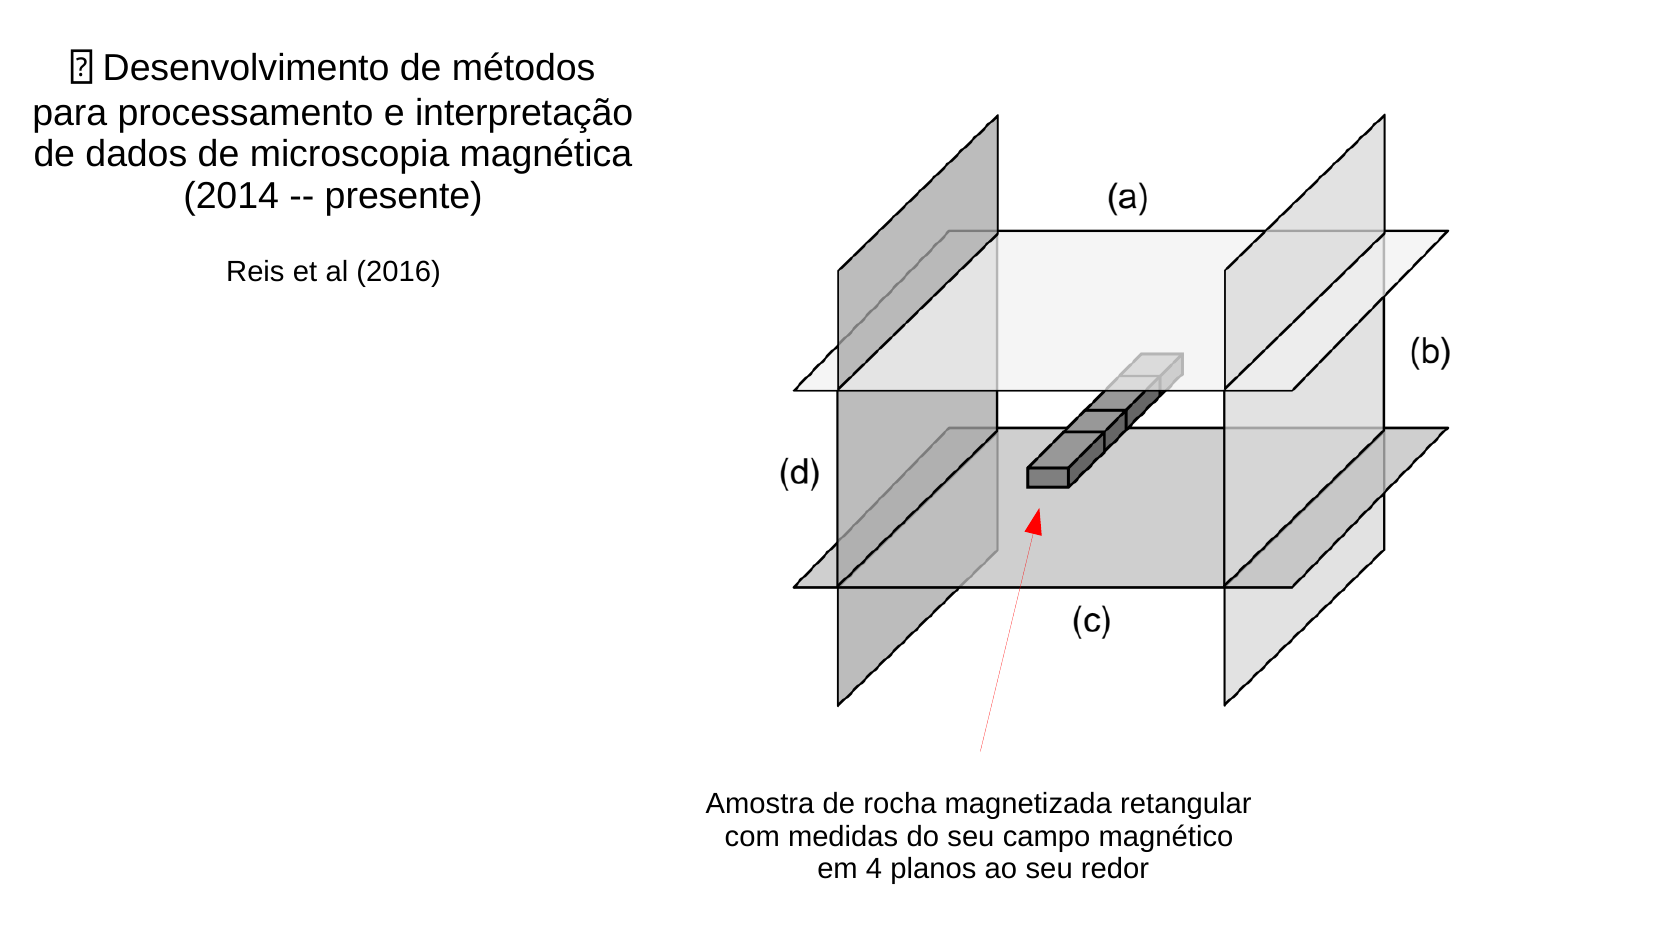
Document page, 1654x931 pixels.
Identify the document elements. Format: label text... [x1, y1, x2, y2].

text_box ⍰ Desenvolvimento de métodos para processamento e interpretação de dados de microscopia magnética (2014 -- presente) [17, 32, 650, 314]
picture [679, 82, 1572, 752]
text_box Reis et al (2016) [85, 248, 582, 296]
text_box Amostra de rocha magnetizada retangular com medidas do seu campo magnético em 4 planos ao seu redor [690, 779, 1276, 893]
